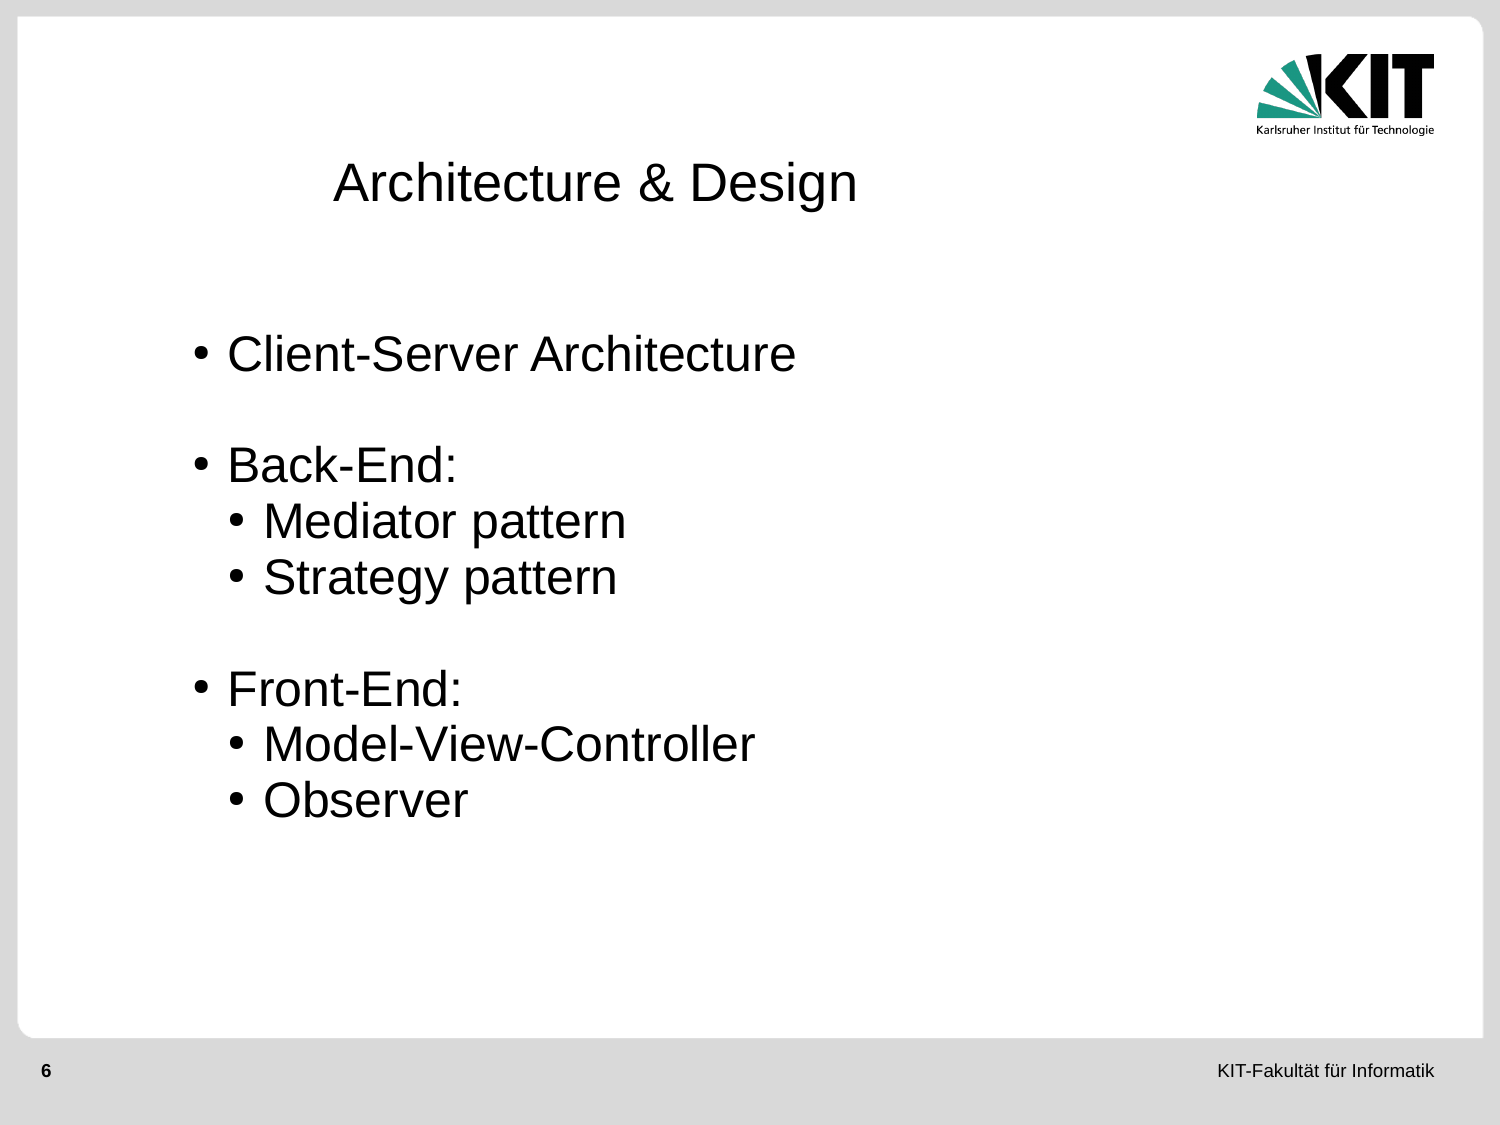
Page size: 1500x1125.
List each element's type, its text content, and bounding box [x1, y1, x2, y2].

text_box Architecture & Design [318, 145, 1158, 237]
text_box Client-Server Architecture Back-End: Mediator pattern Strategy pattern Front-End: Model-View-Controller Observer [177, 318, 1182, 1003]
picture [0, 0, 1500, 1125]
